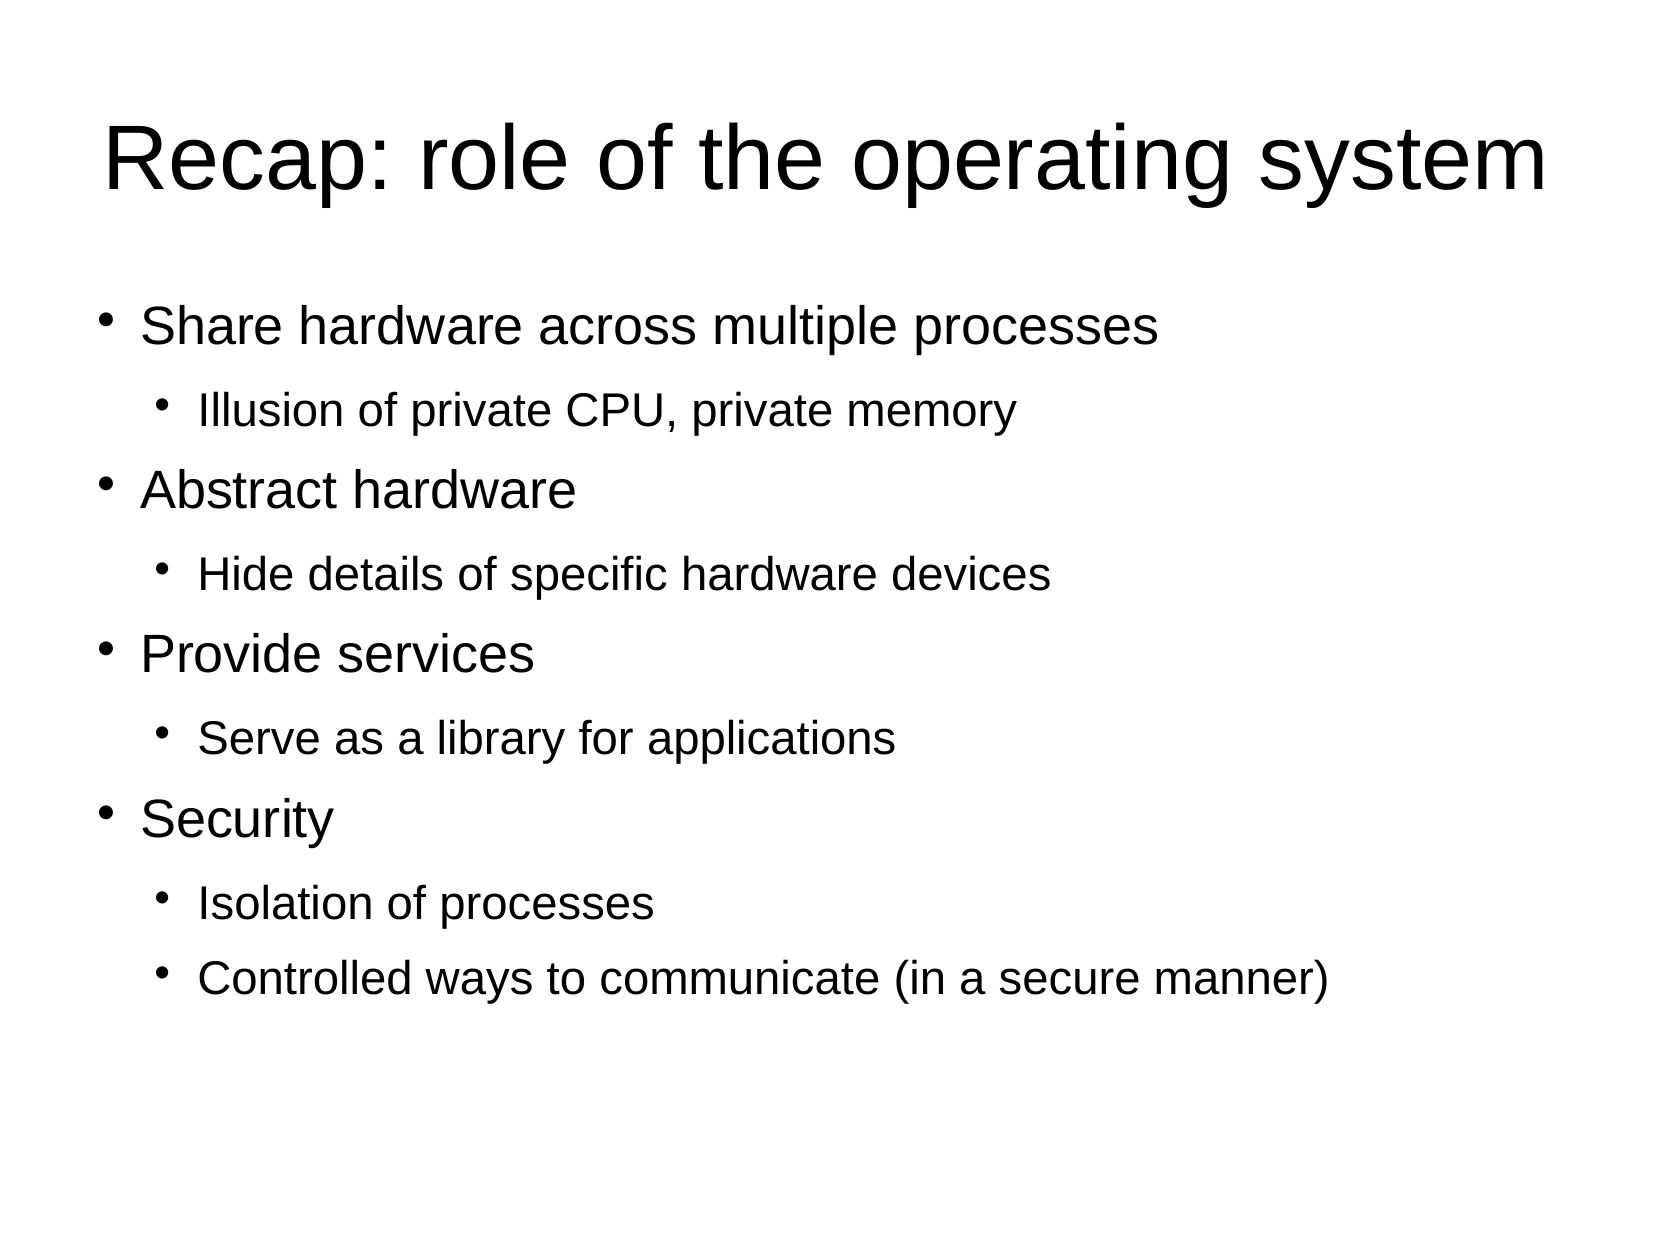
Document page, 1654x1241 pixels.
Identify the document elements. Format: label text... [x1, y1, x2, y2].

list Share hardware across multiple processes Illusion of private CPU, private memory Abstract hardware Hide details of specific hardware devices Provide services Serve as a library for applications Security Isolation of processes Controlled ways to communicate (in a secure manner) [82, 290, 1571, 1010]
title Recap: role of the operating system [82, 49, 1571, 257]
